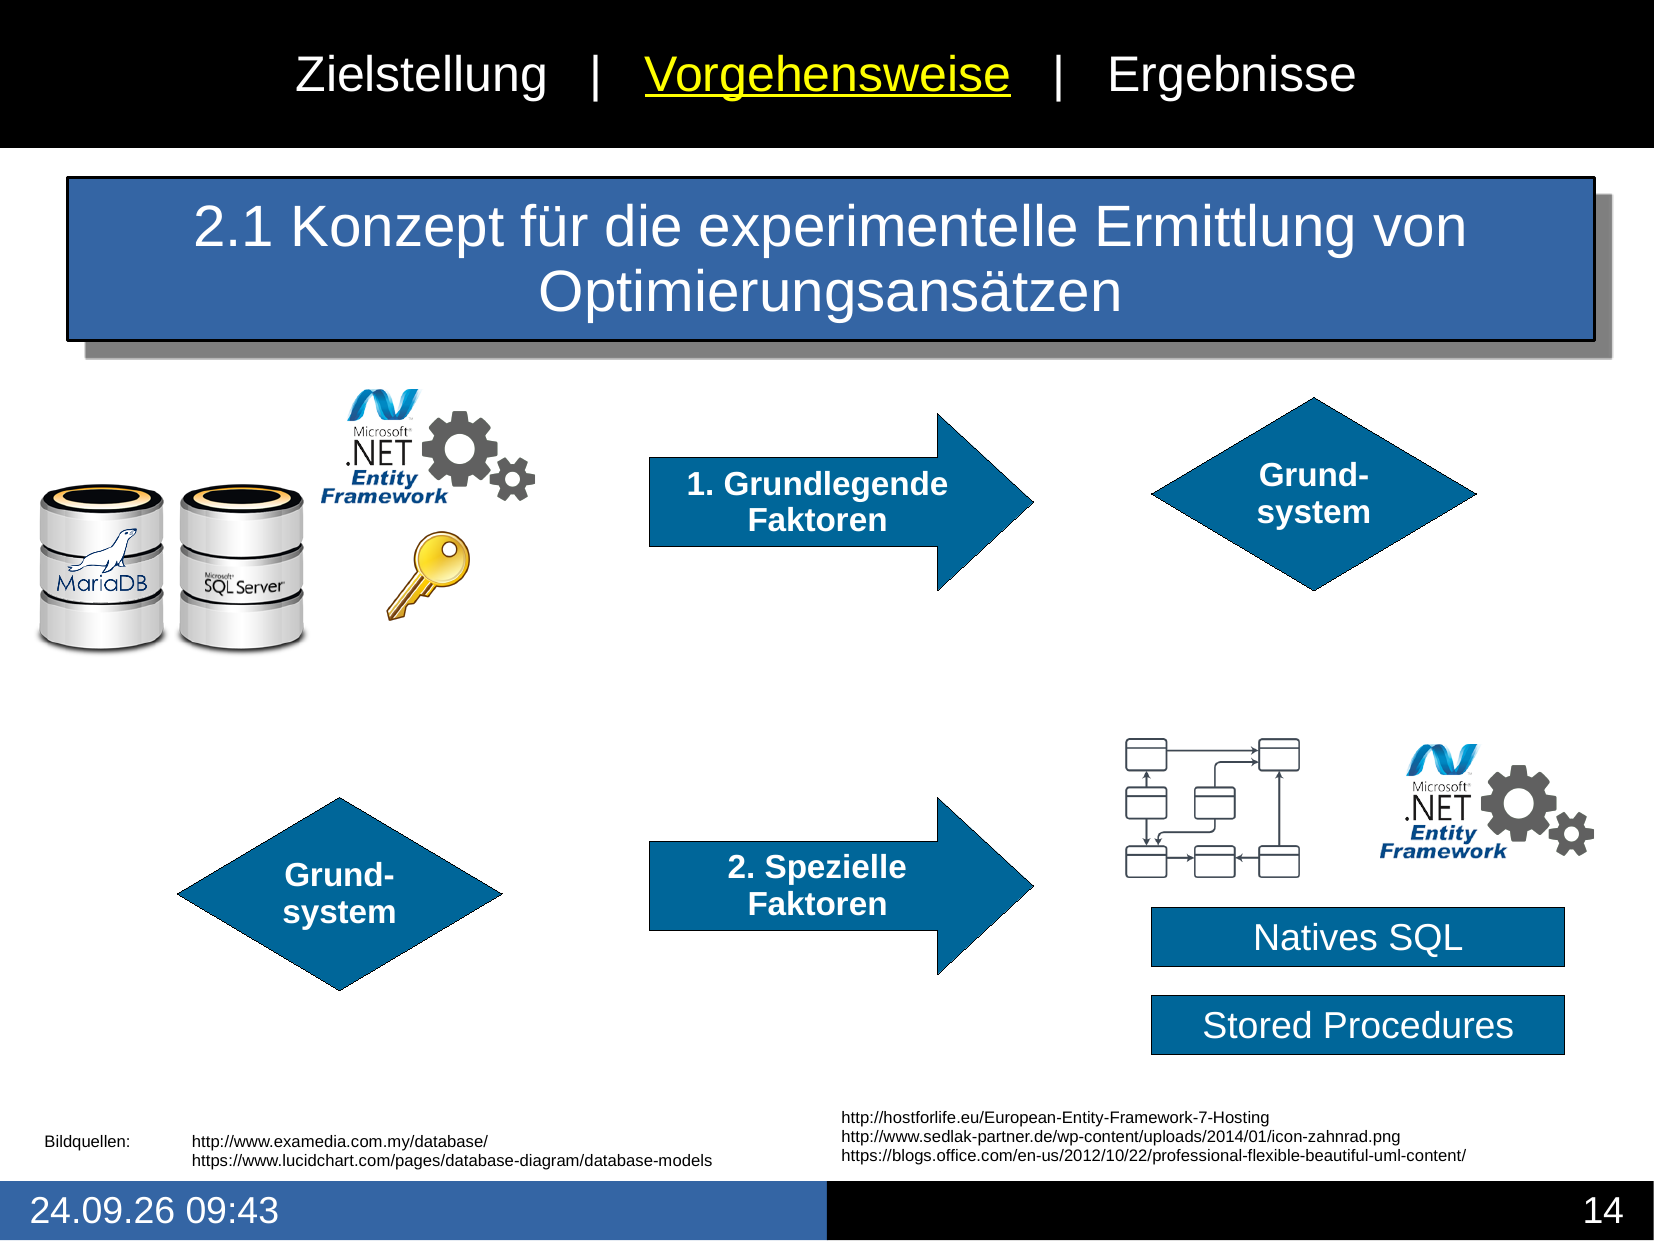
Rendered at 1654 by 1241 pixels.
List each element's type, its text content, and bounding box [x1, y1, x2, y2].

picture [1324, 738, 1595, 865]
text_box Bildquellen: http://www.examedia.com.my/database/ https://www.lucidchart.com/pages/database-diagram/database-models [29, 1120, 679, 1182]
picture [383, 531, 473, 621]
text_box http://hostforlife.eu/European-Entity-Framework-7-Hosting http://www.sedlak-partner.de/wp-content/uploads/2014/01/icon-zahnrad.png https://blogs.office.com/en-us/2012/10/22/professional-flexible-beautiful-uml-content/ [679, 1092, 1654, 1182]
text_box Zielstellung | Vorgehensweise | Ergebnisse [0, 0, 1654, 148]
text_box 2. Spezielle Faktoren [649, 797, 1034, 975]
title 2.1 Konzept für die experimentelle Ermittlung von Optimierungsansätzen [67, 177, 1595, 341]
text_box Natives SQL [1151, 907, 1565, 967]
picture [1125, 738, 1300, 878]
picture [29, 383, 536, 662]
text_box Stored Procedures [1151, 995, 1565, 1055]
text_box Grund-system [1151, 397, 1477, 591]
text_box 1. Grundlegende Faktoren [649, 413, 1034, 591]
text_box Grund-system [177, 797, 503, 991]
